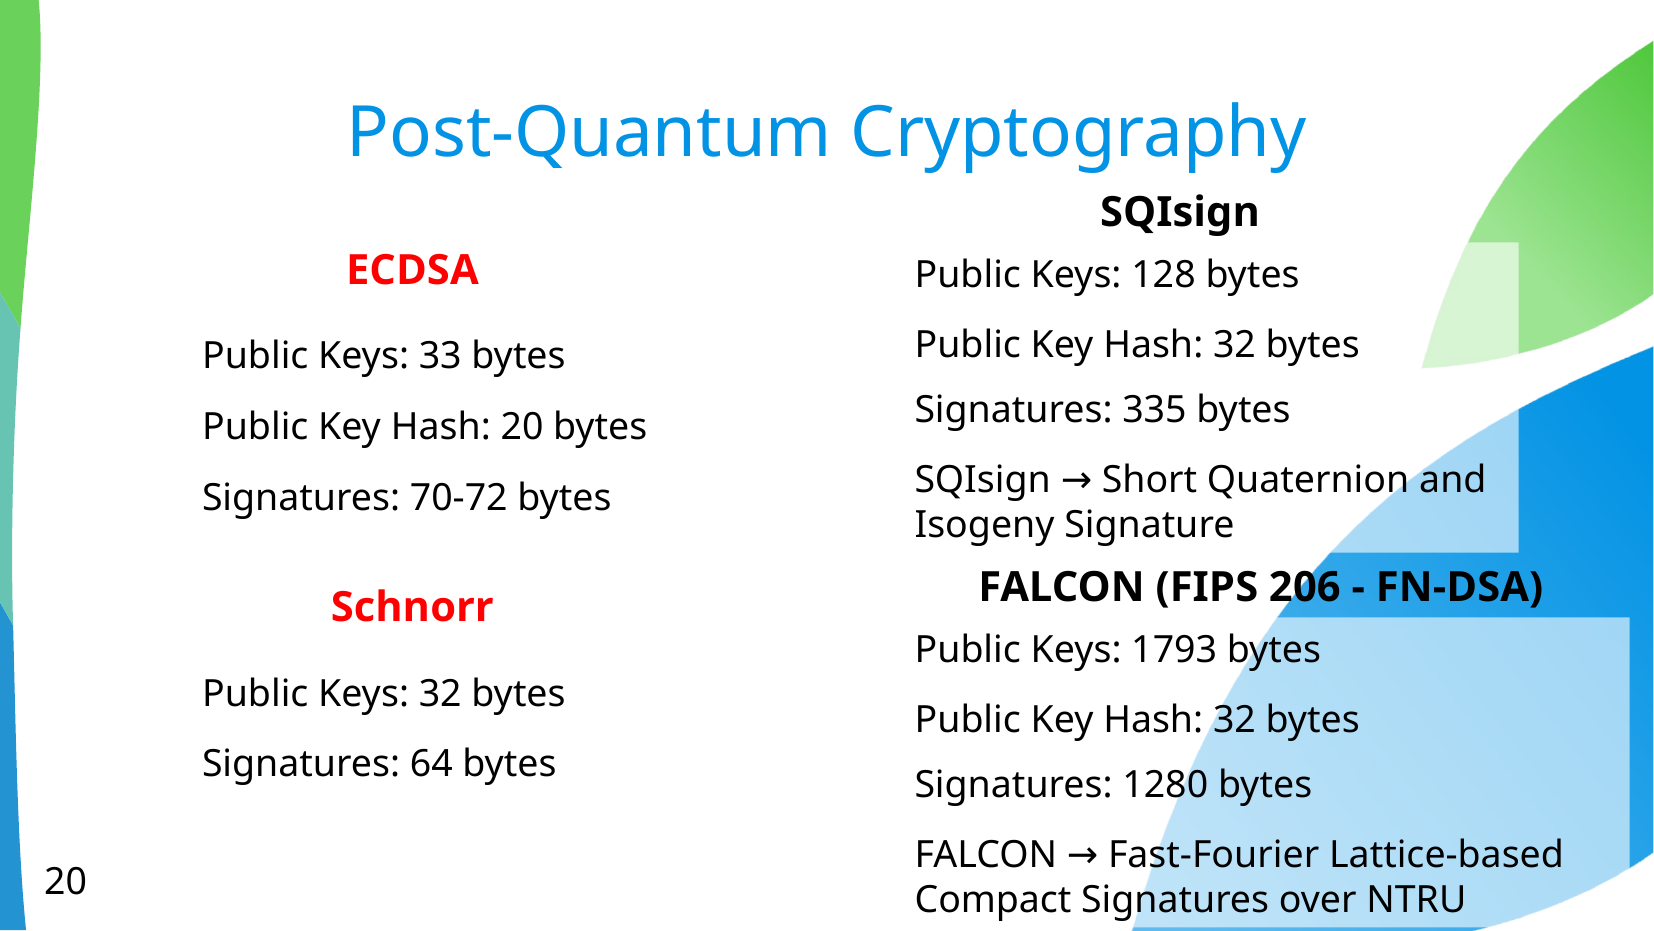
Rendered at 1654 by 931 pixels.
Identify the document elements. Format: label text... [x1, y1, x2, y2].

text_box Public Keys: 33 bytes Public Key Hash: 20 bytes Signatures: 70-72 bytes [187, 324, 788, 525]
picture [1133, 41, 1654, 78]
text_box Post-Quantum Cryptography [0, 78, 1654, 178]
text_box SQIsign [824, 177, 1275, 243]
text_box Schnorr [187, 572, 638, 638]
text_box Public Keys: 128 bytes Public Key Hash: 32 bytes Signatures: 335 bytes SQIsign → Short Quaternion and Isogeny Signature [899, 242, 1519, 552]
text_box Public Keys: 1793 bytes Public Key Hash: 32 bytes Signatures: 1280 bytes FALCON → Fast-Fourier Lattice-based Compact Signatures over NTRU [899, 617, 1630, 928]
text_box FALCON (FIPS 206 - FN-DSA) [823, 552, 1559, 618]
text_box <number> [29, 847, 395, 931]
picture [1133, 178, 1654, 930]
text_box Public Keys: 32 bytes Signatures: 64 bytes [187, 661, 788, 792]
text_box ECDSA [187, 235, 638, 300]
